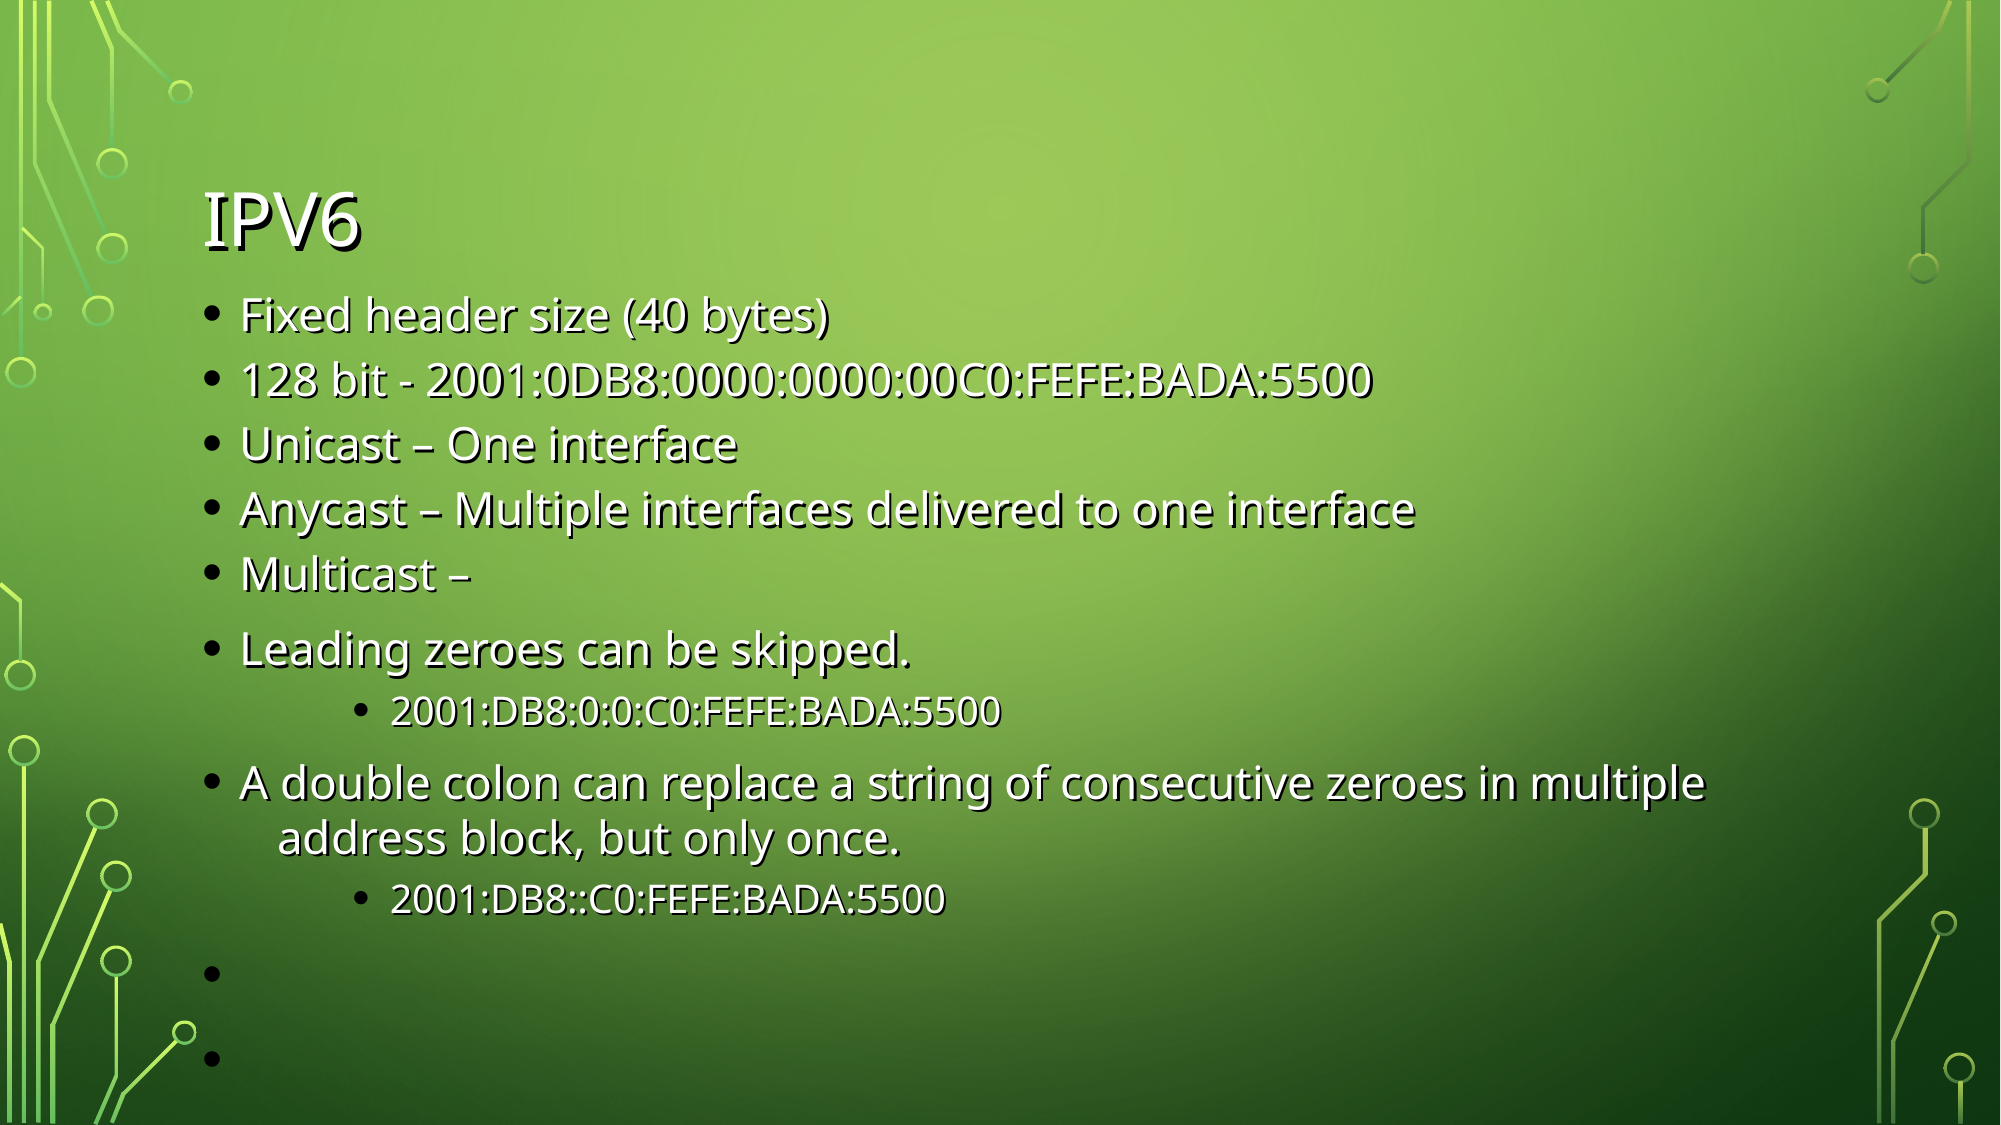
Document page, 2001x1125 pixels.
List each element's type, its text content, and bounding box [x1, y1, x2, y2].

list Fixed header size (40 bytes) 128 bit - 2001:0DB8:0000:0000:00C0:FEFE:BADA:5500 Unicast – One interface Anycast – Multiple interfaces delivered to one interface Multicast – Leading zeroes can be skipped. 2001:DB8:0:0:C0:FEFE:BADA:5500 A double colon can replace a string of consecutive zeroes in multiple address block, but only once. 2001:DB8::C0:FEFE:BADA:5500 [187, 288, 1813, 951]
title Ipv6 [187, 101, 1813, 288]
